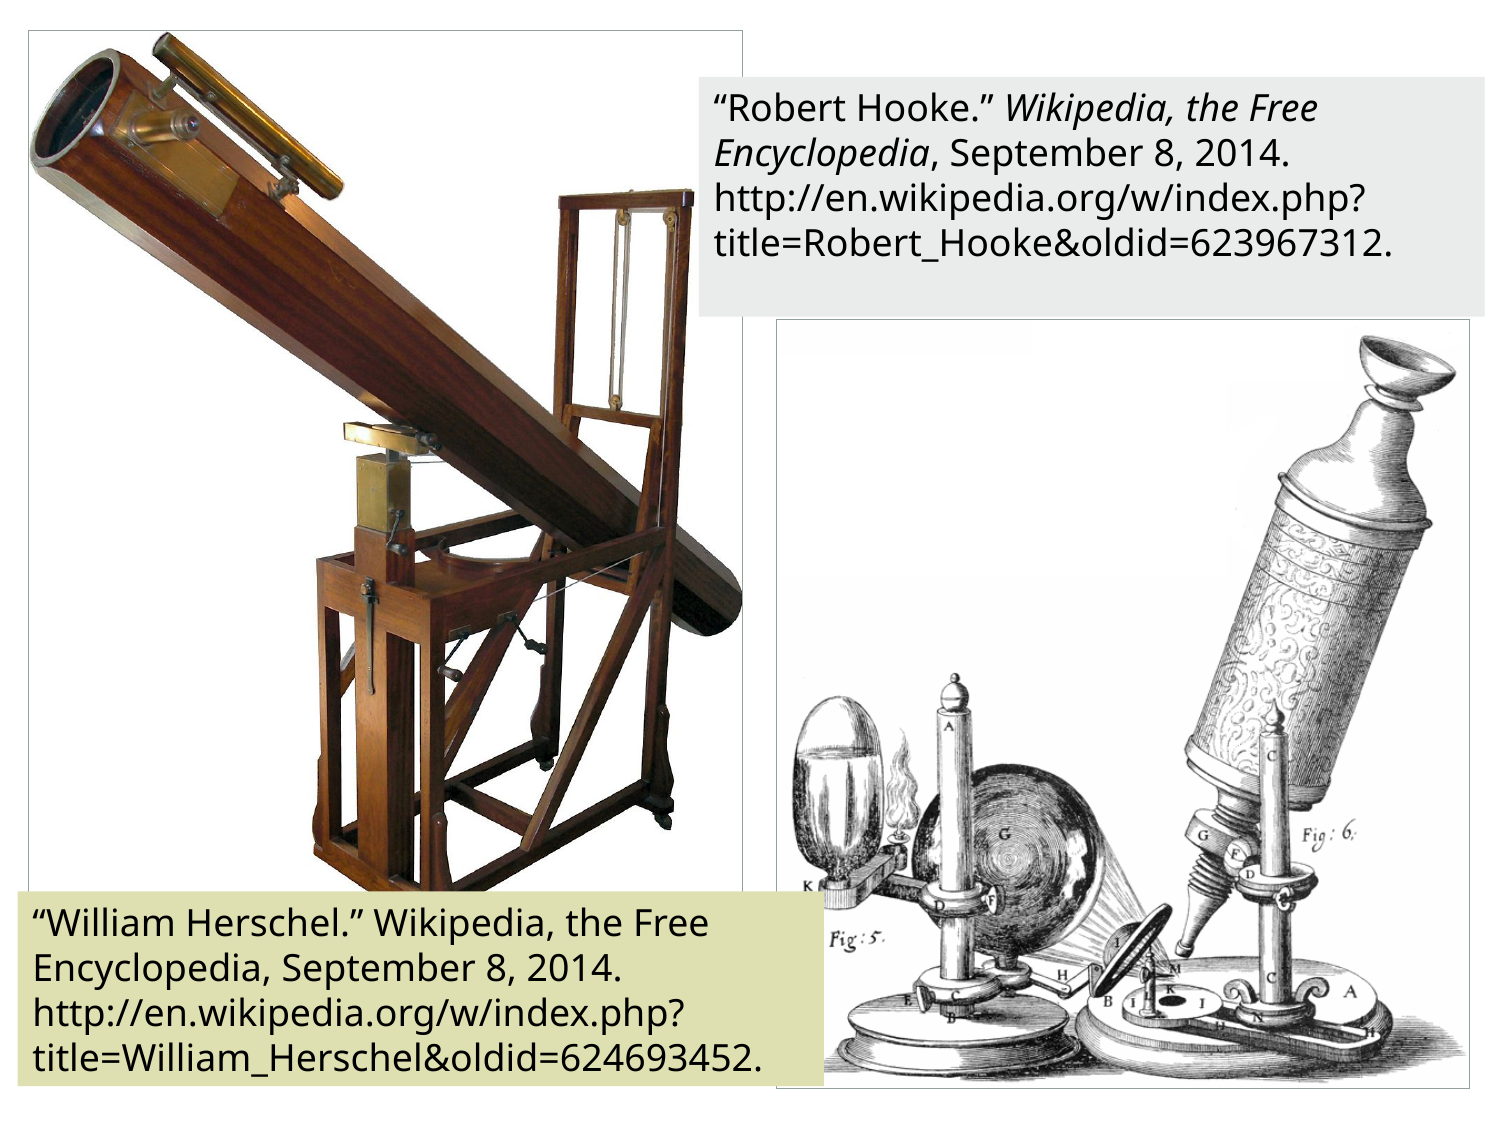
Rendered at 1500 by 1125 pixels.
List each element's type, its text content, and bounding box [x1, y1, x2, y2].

text_box “Robert Hooke.” Wikipedia, the Free Encyclopedia, September 8, 2014. http://en.wikipedia.org/w/index.php?title=Robert_Hooke&oldid=623967312. [698, 76, 1485, 317]
picture [776, 319, 1470, 1089]
picture [28, 30, 743, 891]
text_box “William Herschel.” Wikipedia, the Free Encyclopedia, September 8, 2014. http://en.wikipedia.org/w/index.php?title=William_Herschel&oldid=624693452. [17, 891, 824, 1087]
